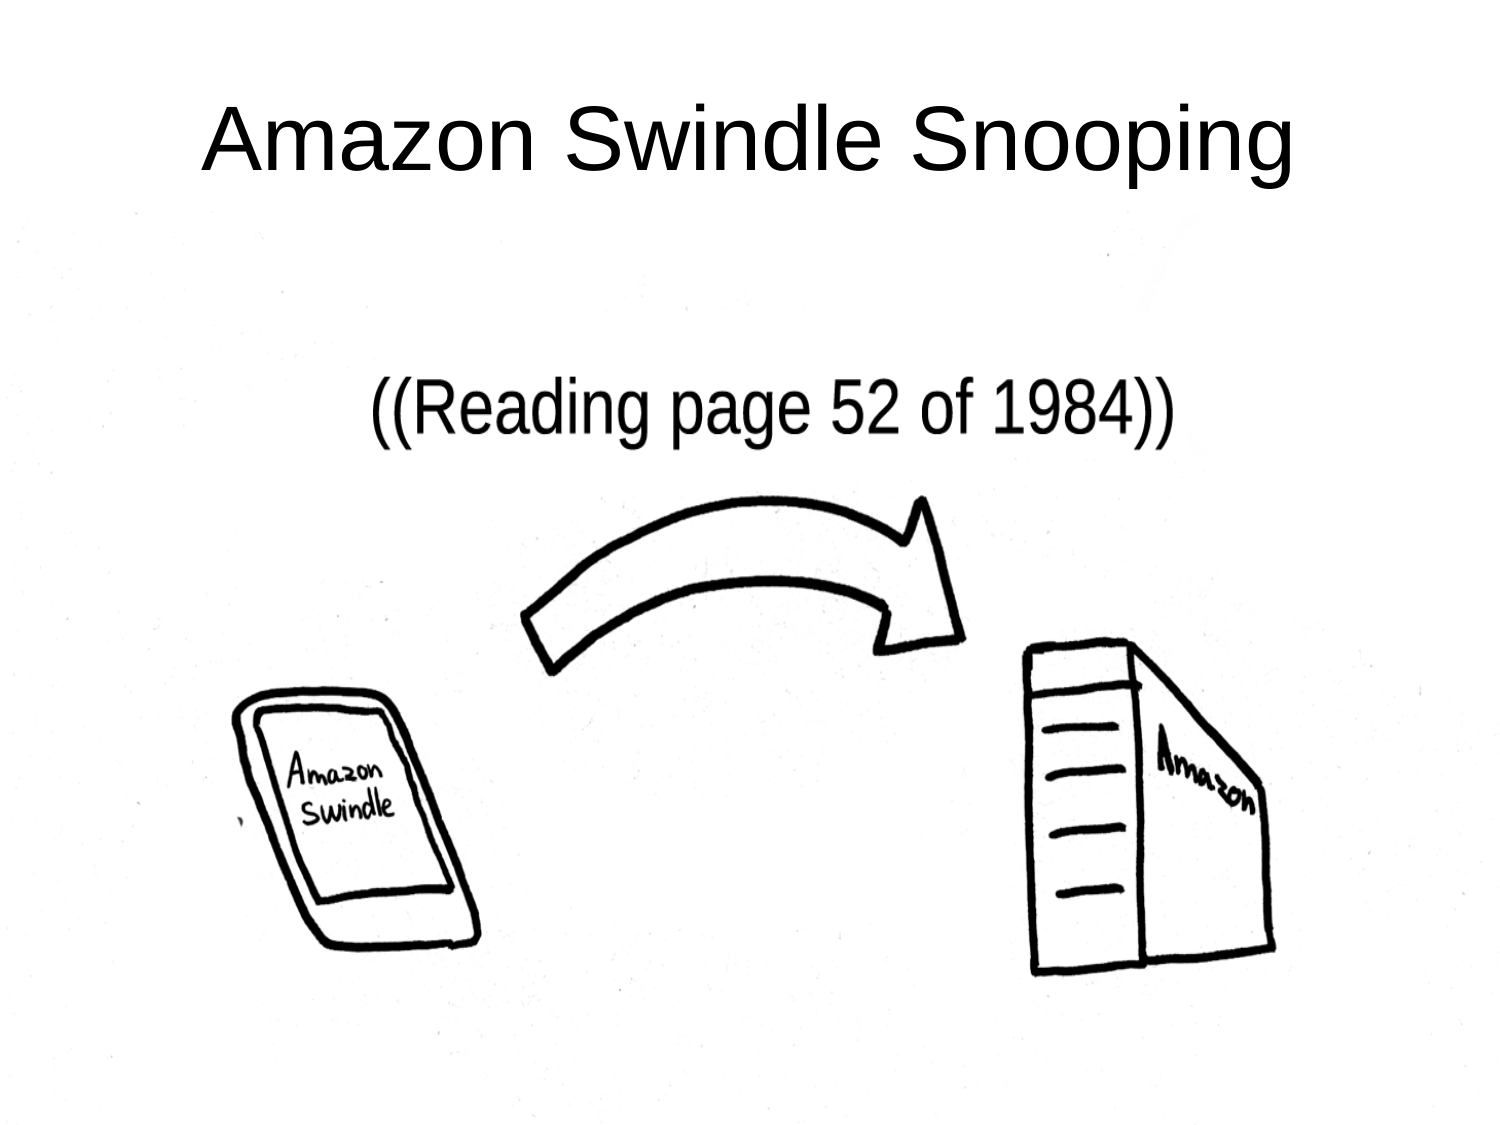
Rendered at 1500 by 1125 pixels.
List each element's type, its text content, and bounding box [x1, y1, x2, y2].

picture [6, 211, 1500, 1125]
title Amazon Swindle Snooping [75, 45, 1426, 211]
